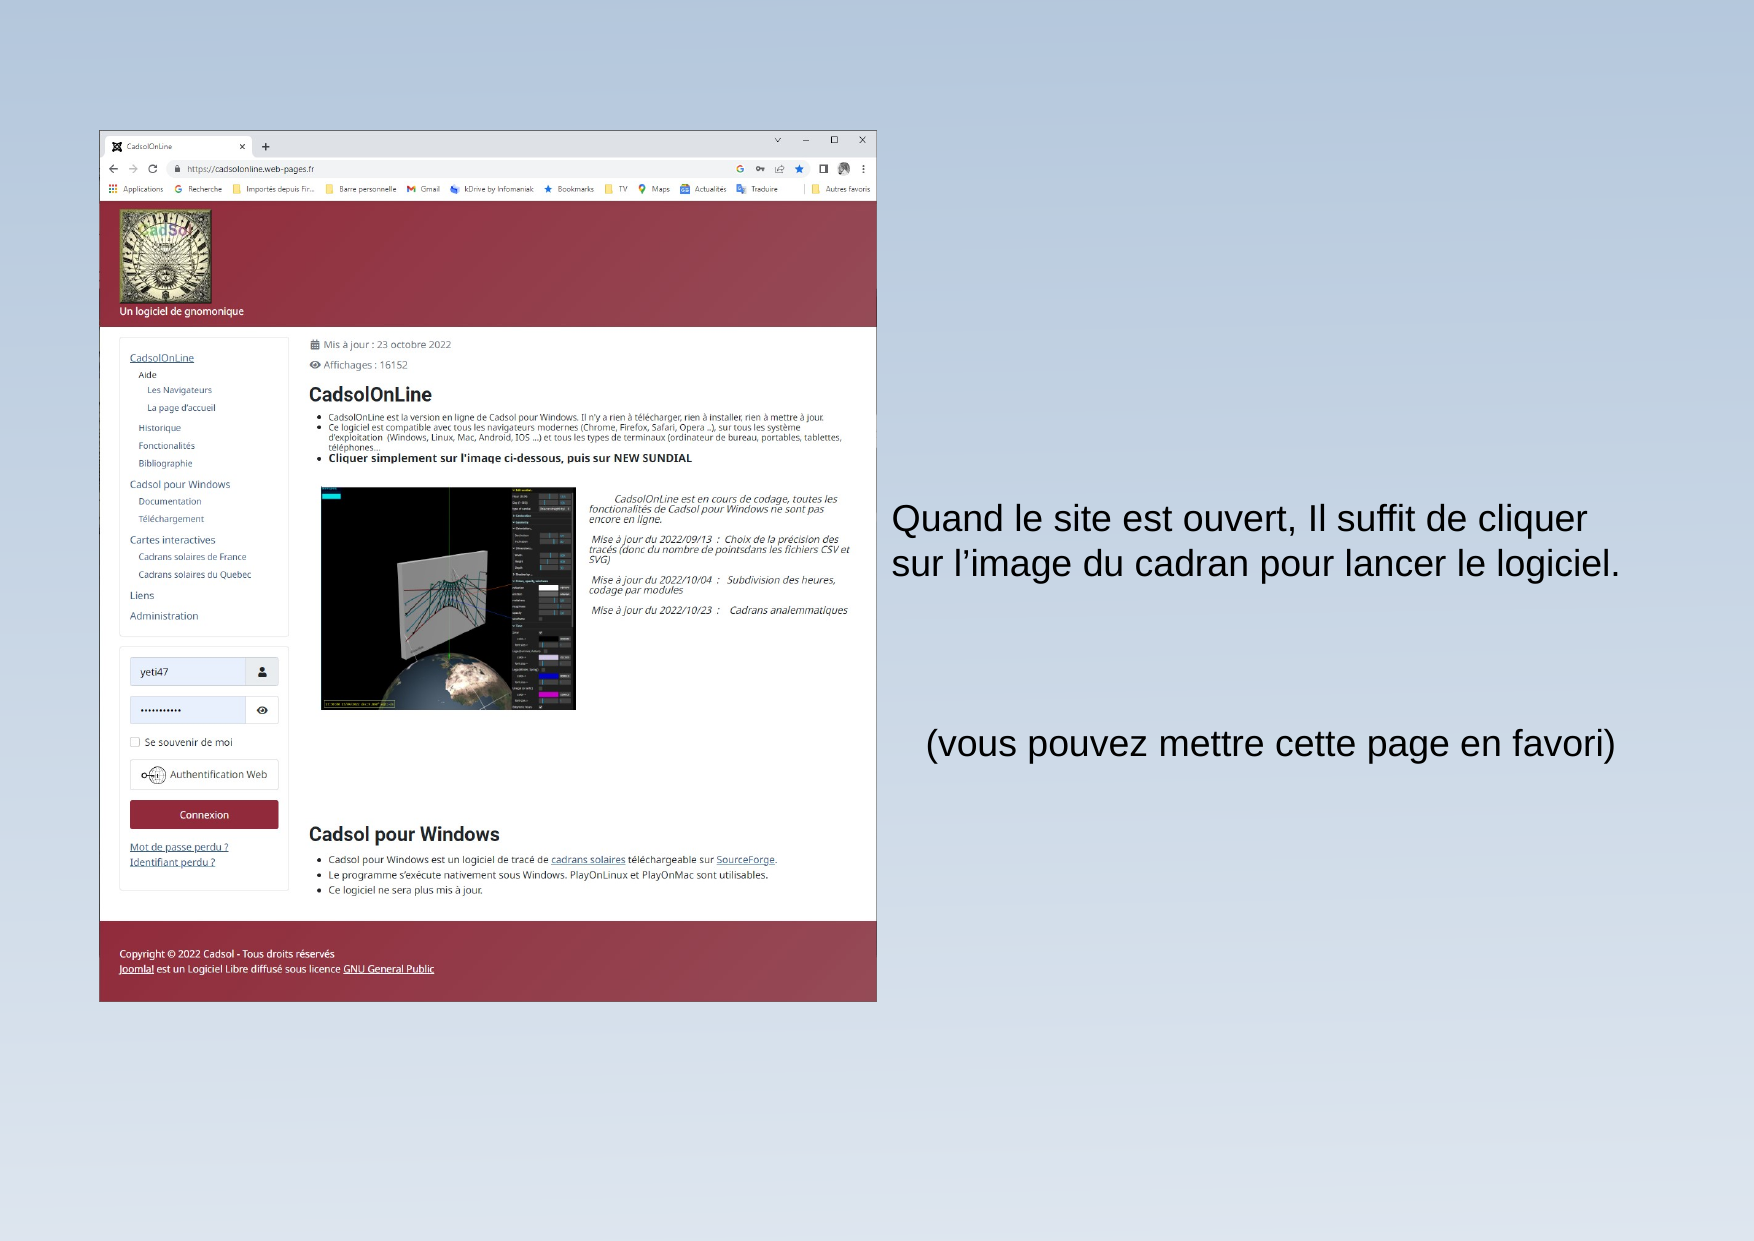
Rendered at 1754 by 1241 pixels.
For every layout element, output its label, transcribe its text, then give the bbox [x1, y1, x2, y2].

picture [99, 130, 877, 1002]
text_box Quand le site est ouvert, Il suffit de cliquer sur l’image du cadran pour lancer le logiciel. (vous pouvez mettre cette page en favori) [876, 486, 1666, 910]
